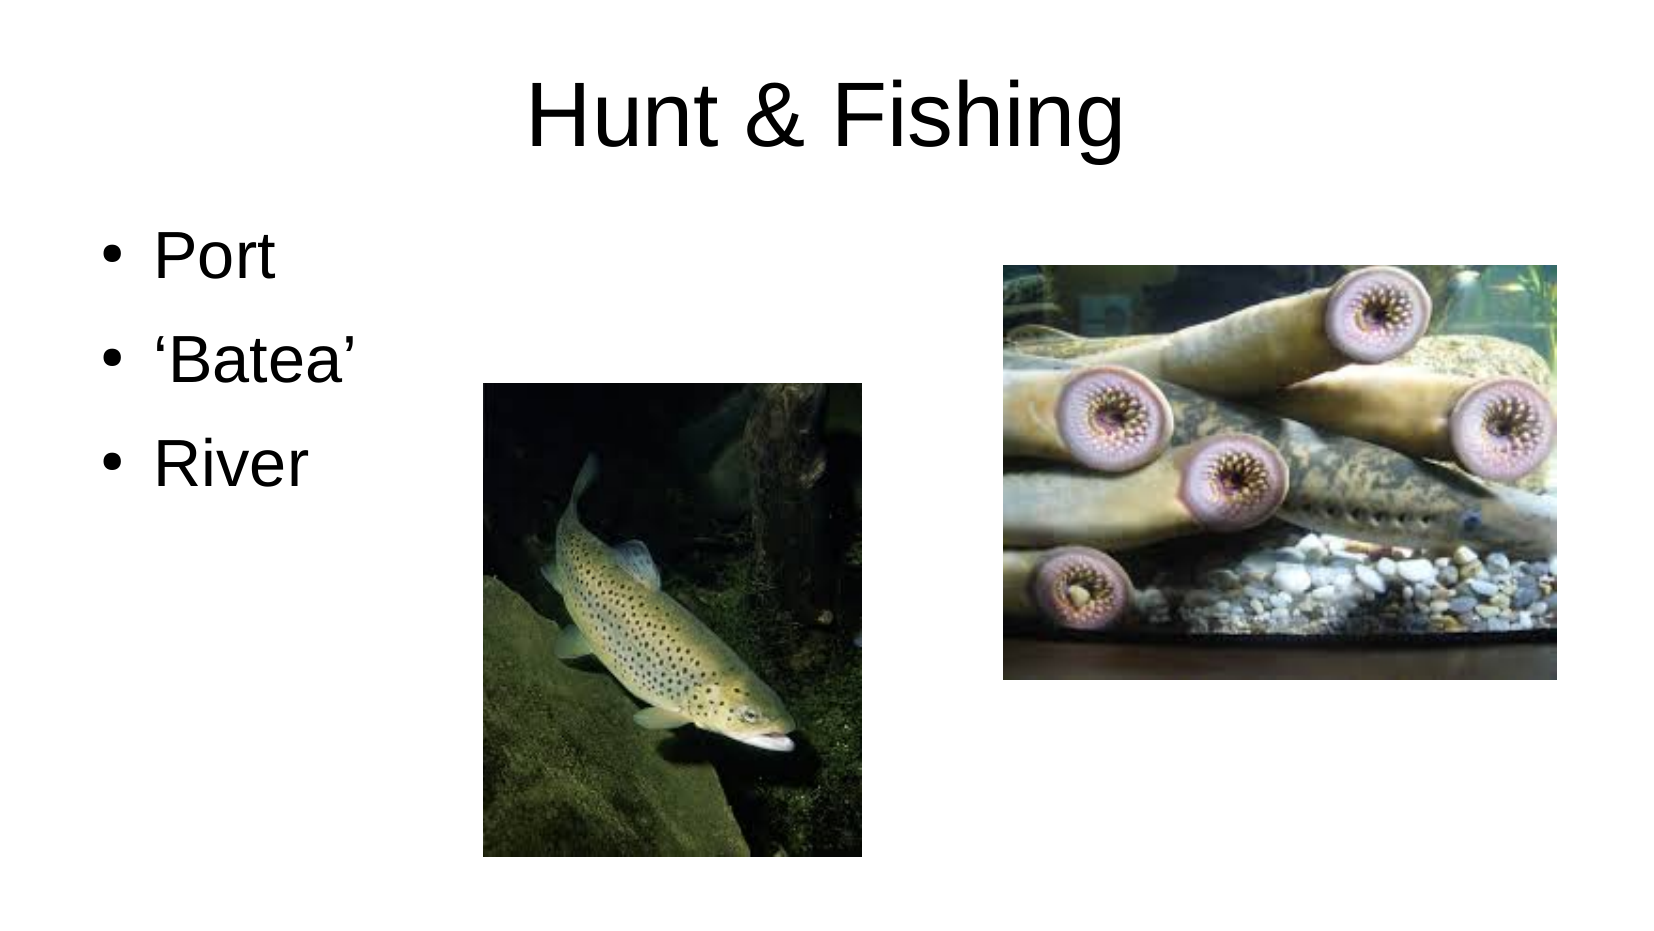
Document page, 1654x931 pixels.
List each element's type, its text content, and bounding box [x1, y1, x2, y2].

picture [1003, 265, 1557, 680]
list Port ‘Batea’ River [82, 217, 1571, 758]
picture [483, 383, 862, 857]
title Hunt & Fishing [82, 37, 1571, 193]
